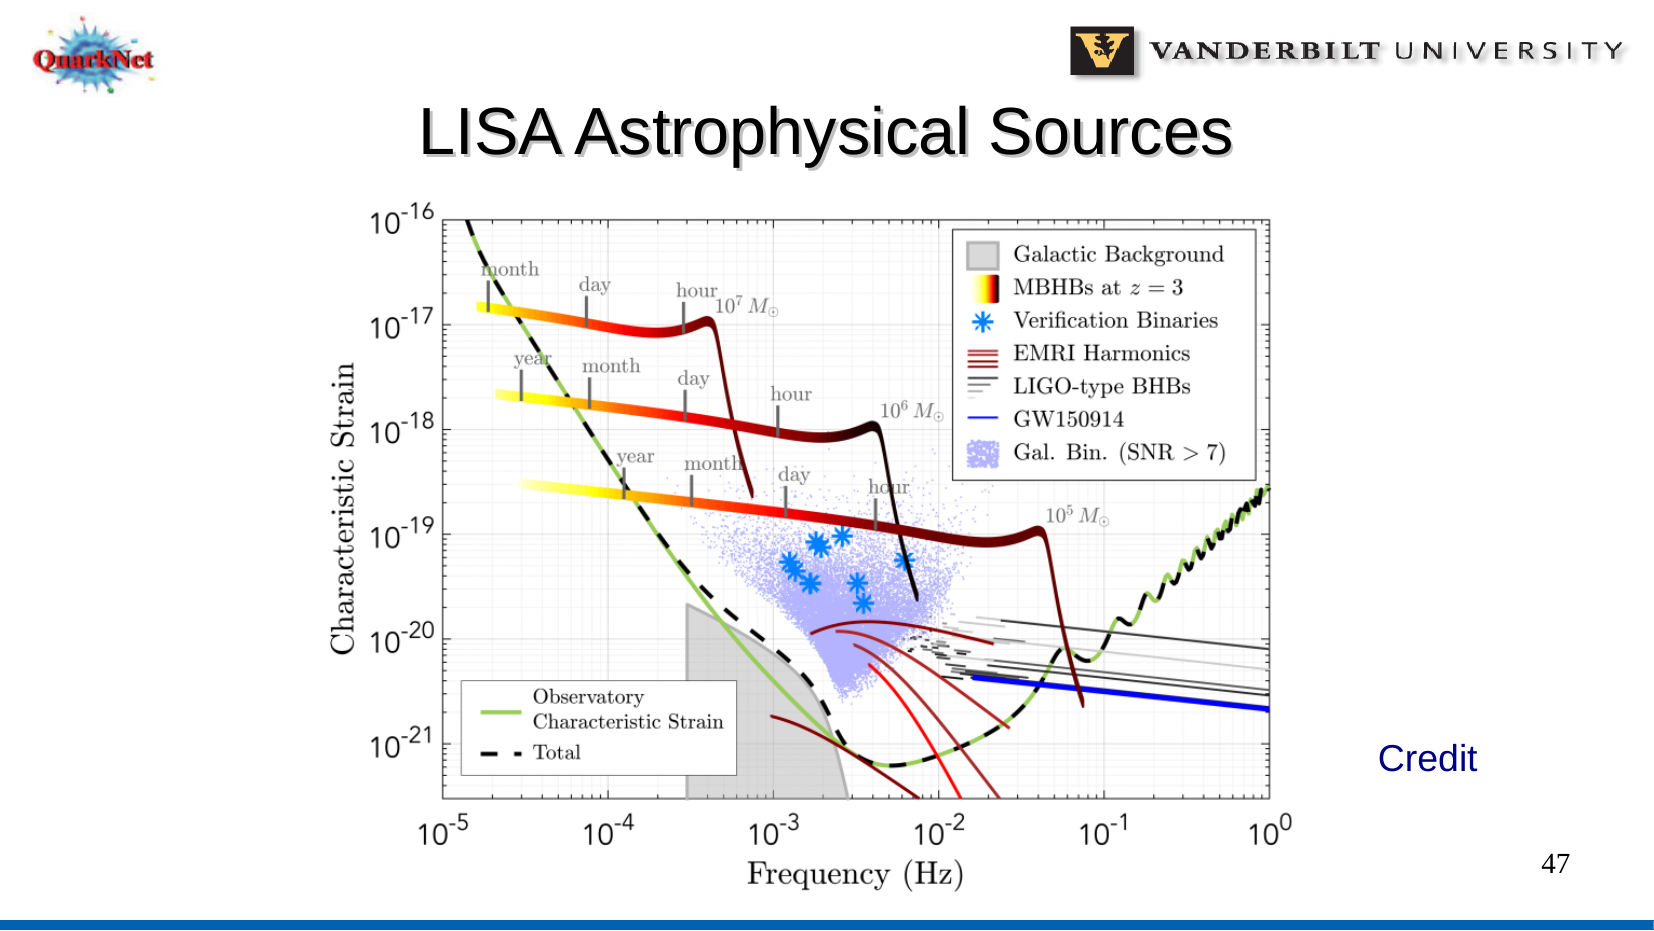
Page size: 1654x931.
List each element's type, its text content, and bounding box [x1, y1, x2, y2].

title LISA Astrophysical Sources [82, 93, 1571, 169]
picture [303, 169, 1354, 915]
text_box Credit [1363, 725, 1493, 787]
picture [19, 12, 166, 102]
picture [1067, 23, 1638, 86]
